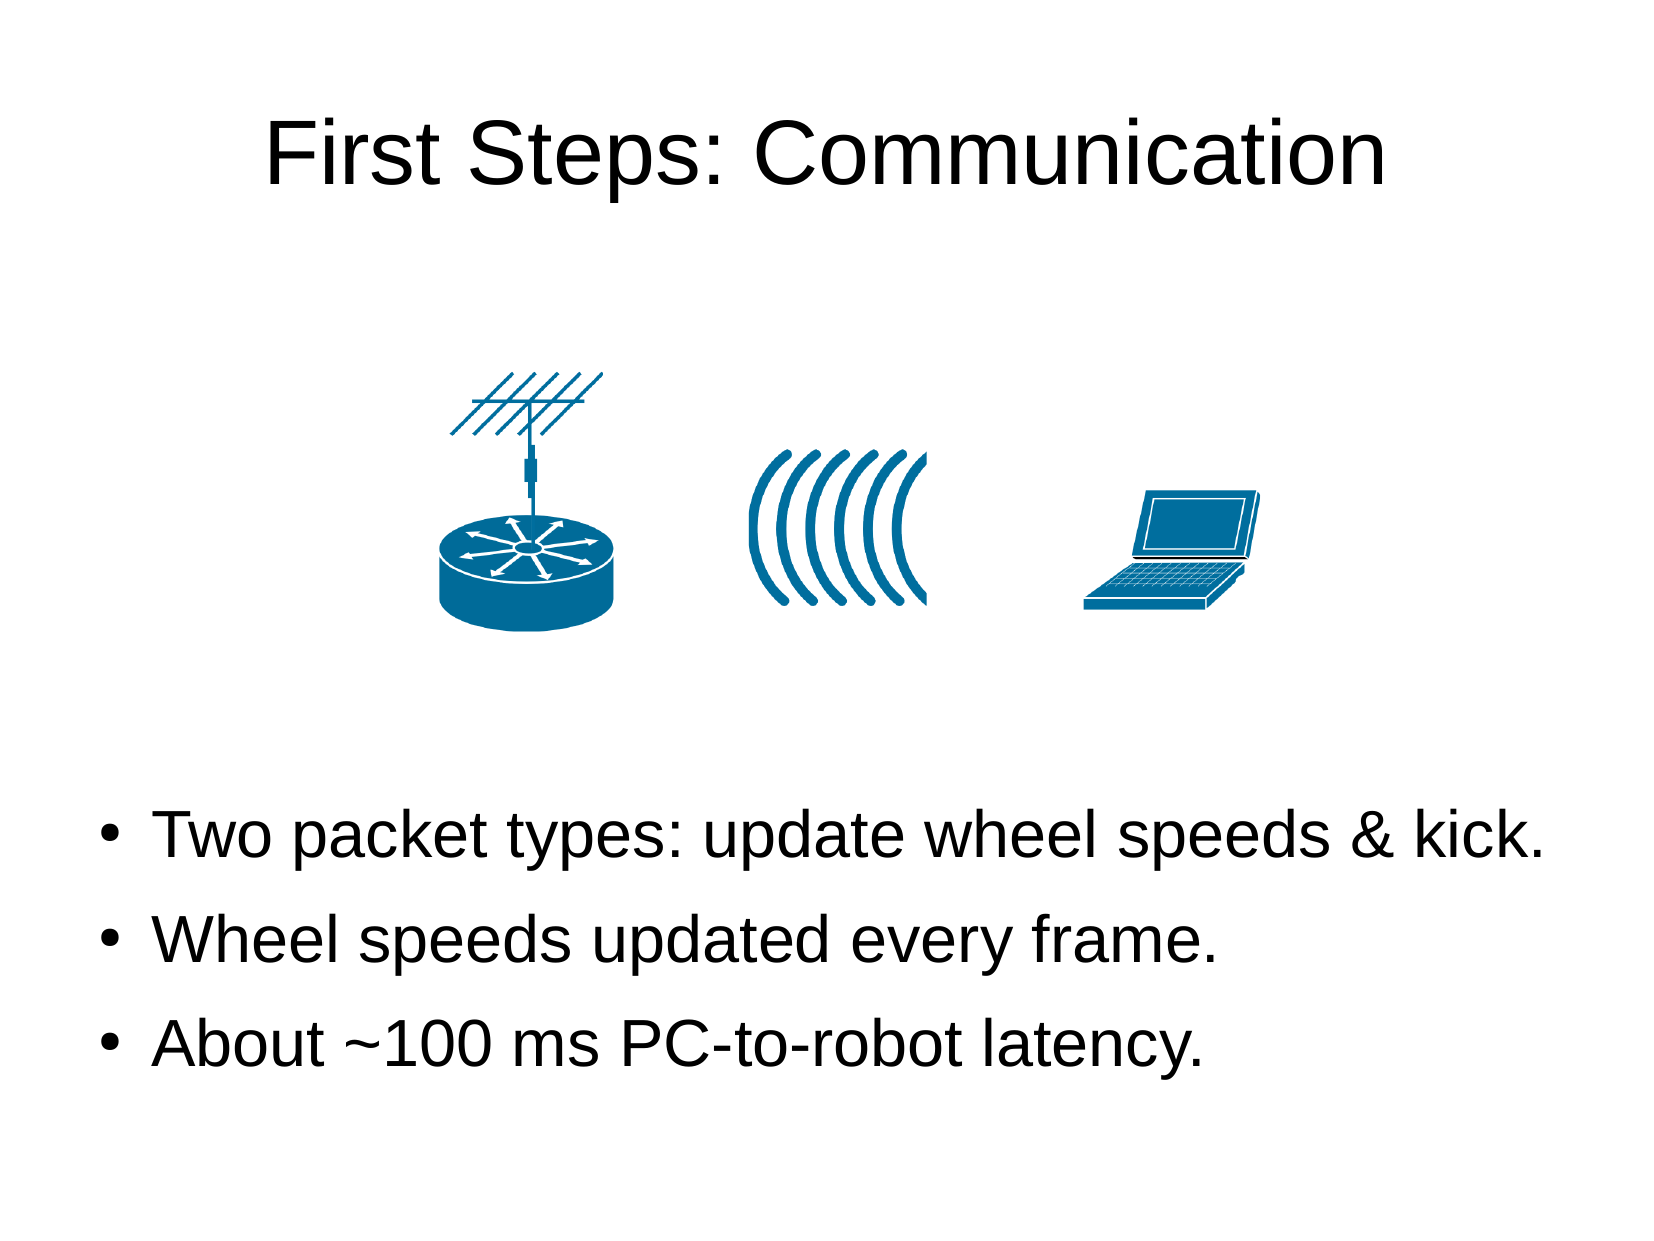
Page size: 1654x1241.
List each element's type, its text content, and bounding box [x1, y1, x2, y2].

list Two packet types: update wheel speeds & kick. Wheel speeds updated every frame. About ~100 ms PC-to-robot latency. [80, 797, 1593, 1188]
title First Steps: Communication [82, 49, 1571, 257]
chart [323, 256, 1654, 768]
